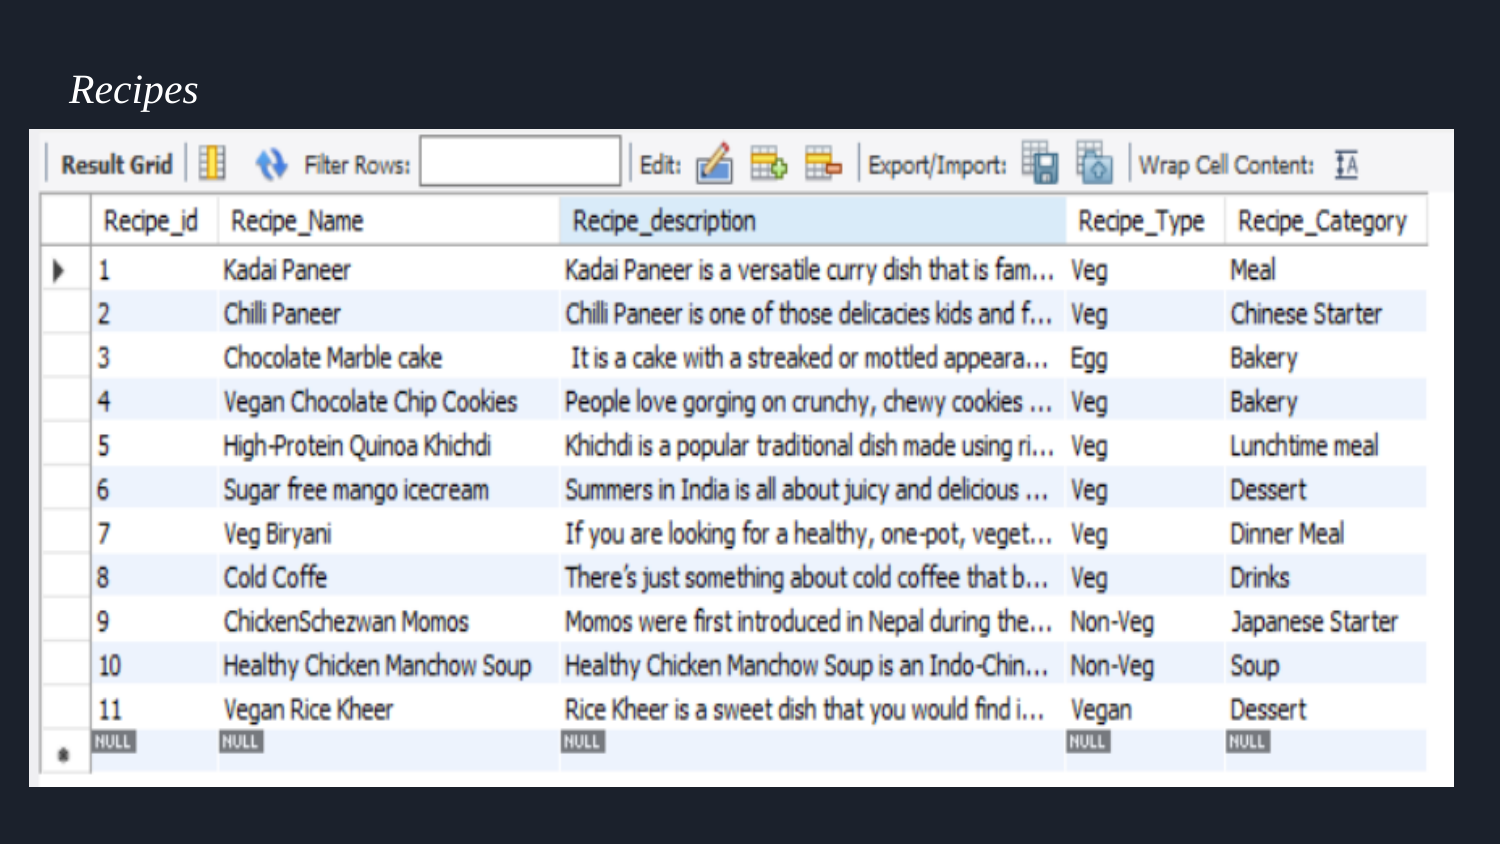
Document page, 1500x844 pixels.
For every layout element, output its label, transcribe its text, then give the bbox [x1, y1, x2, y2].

picture [29, 129, 1454, 787]
text_box Recipes [54, 47, 320, 128]
